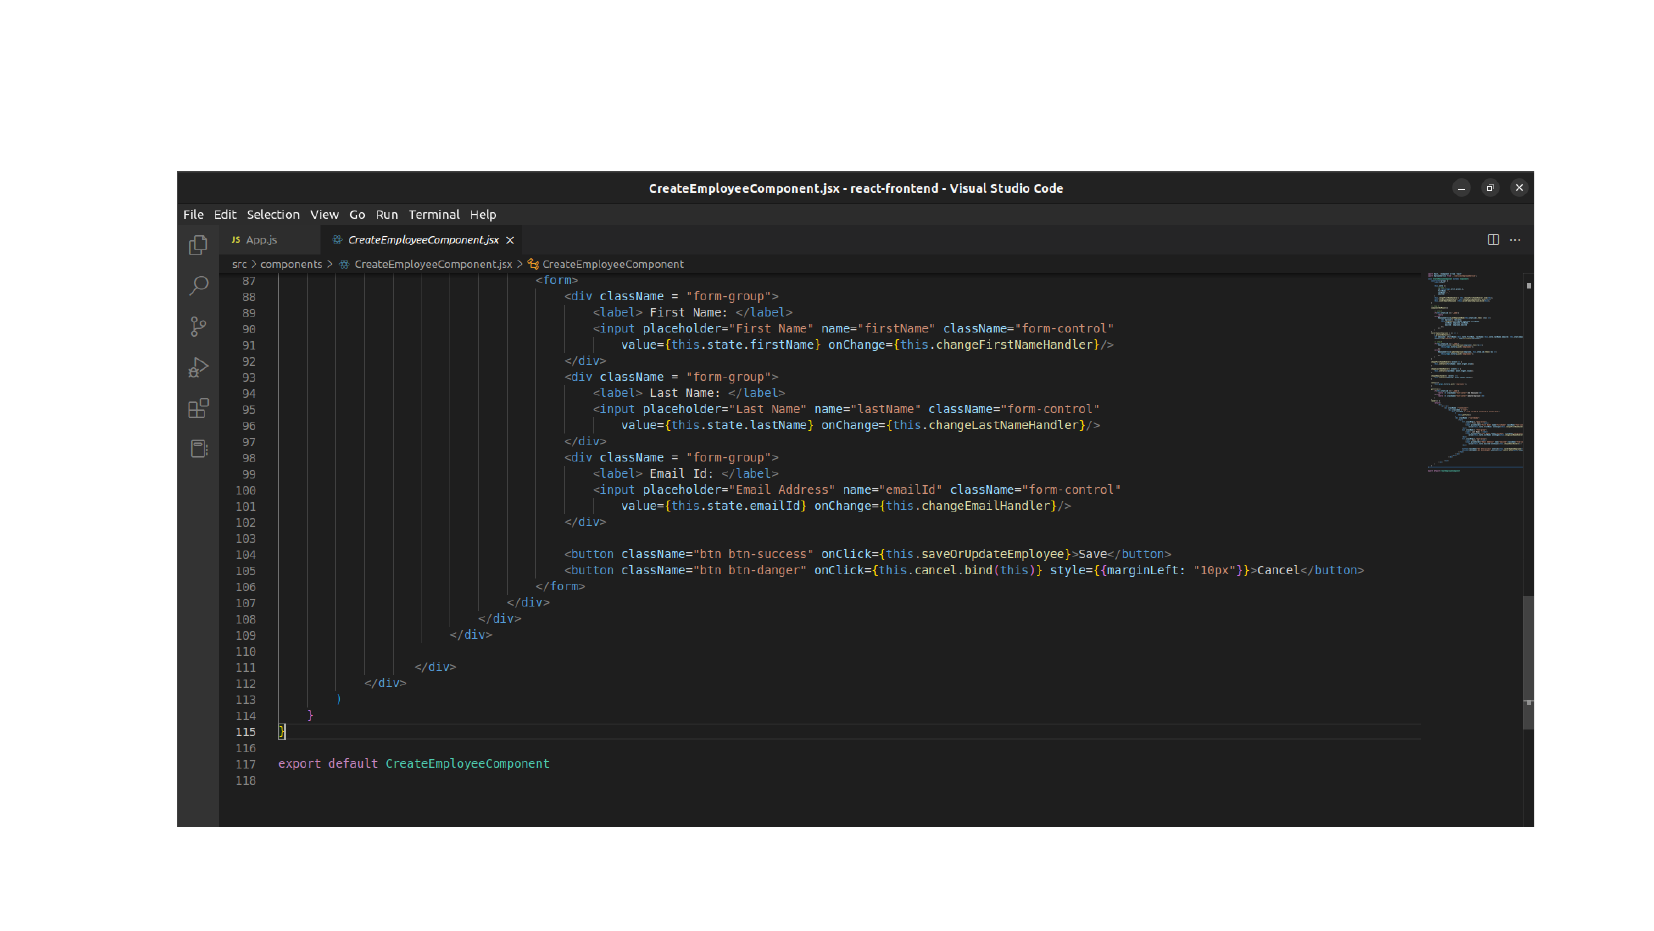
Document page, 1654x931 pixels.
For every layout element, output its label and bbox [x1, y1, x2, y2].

picture [177, 171, 1535, 827]
